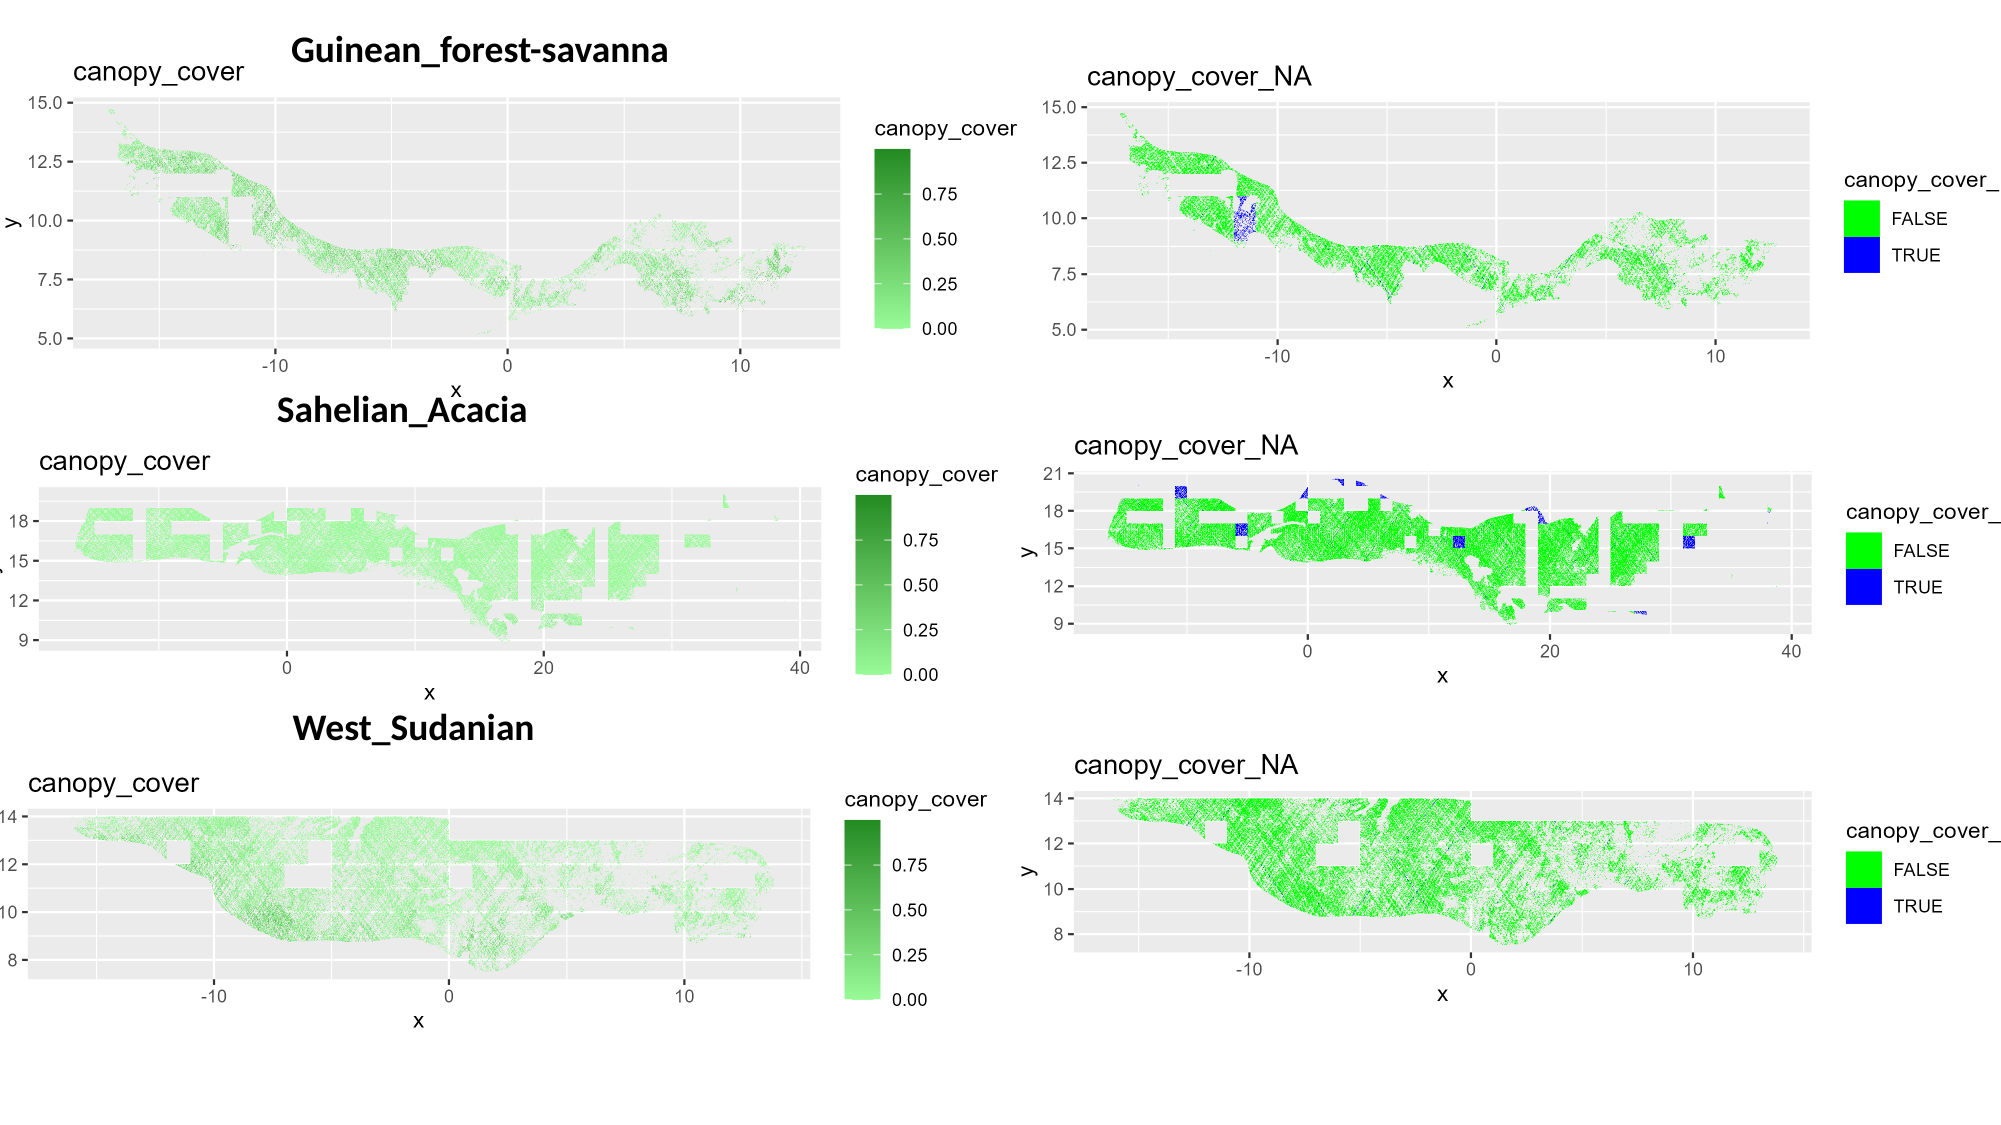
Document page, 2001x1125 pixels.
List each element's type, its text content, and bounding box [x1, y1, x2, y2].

text_box Sahelian_Acacia [262, 377, 544, 431]
picture [0, 732, 2001, 1040]
text_box Guinean_forest-savanna [276, 17, 685, 78]
picture [0, 35, 2001, 715]
text_box West_Sudanian [277, 695, 559, 755]
